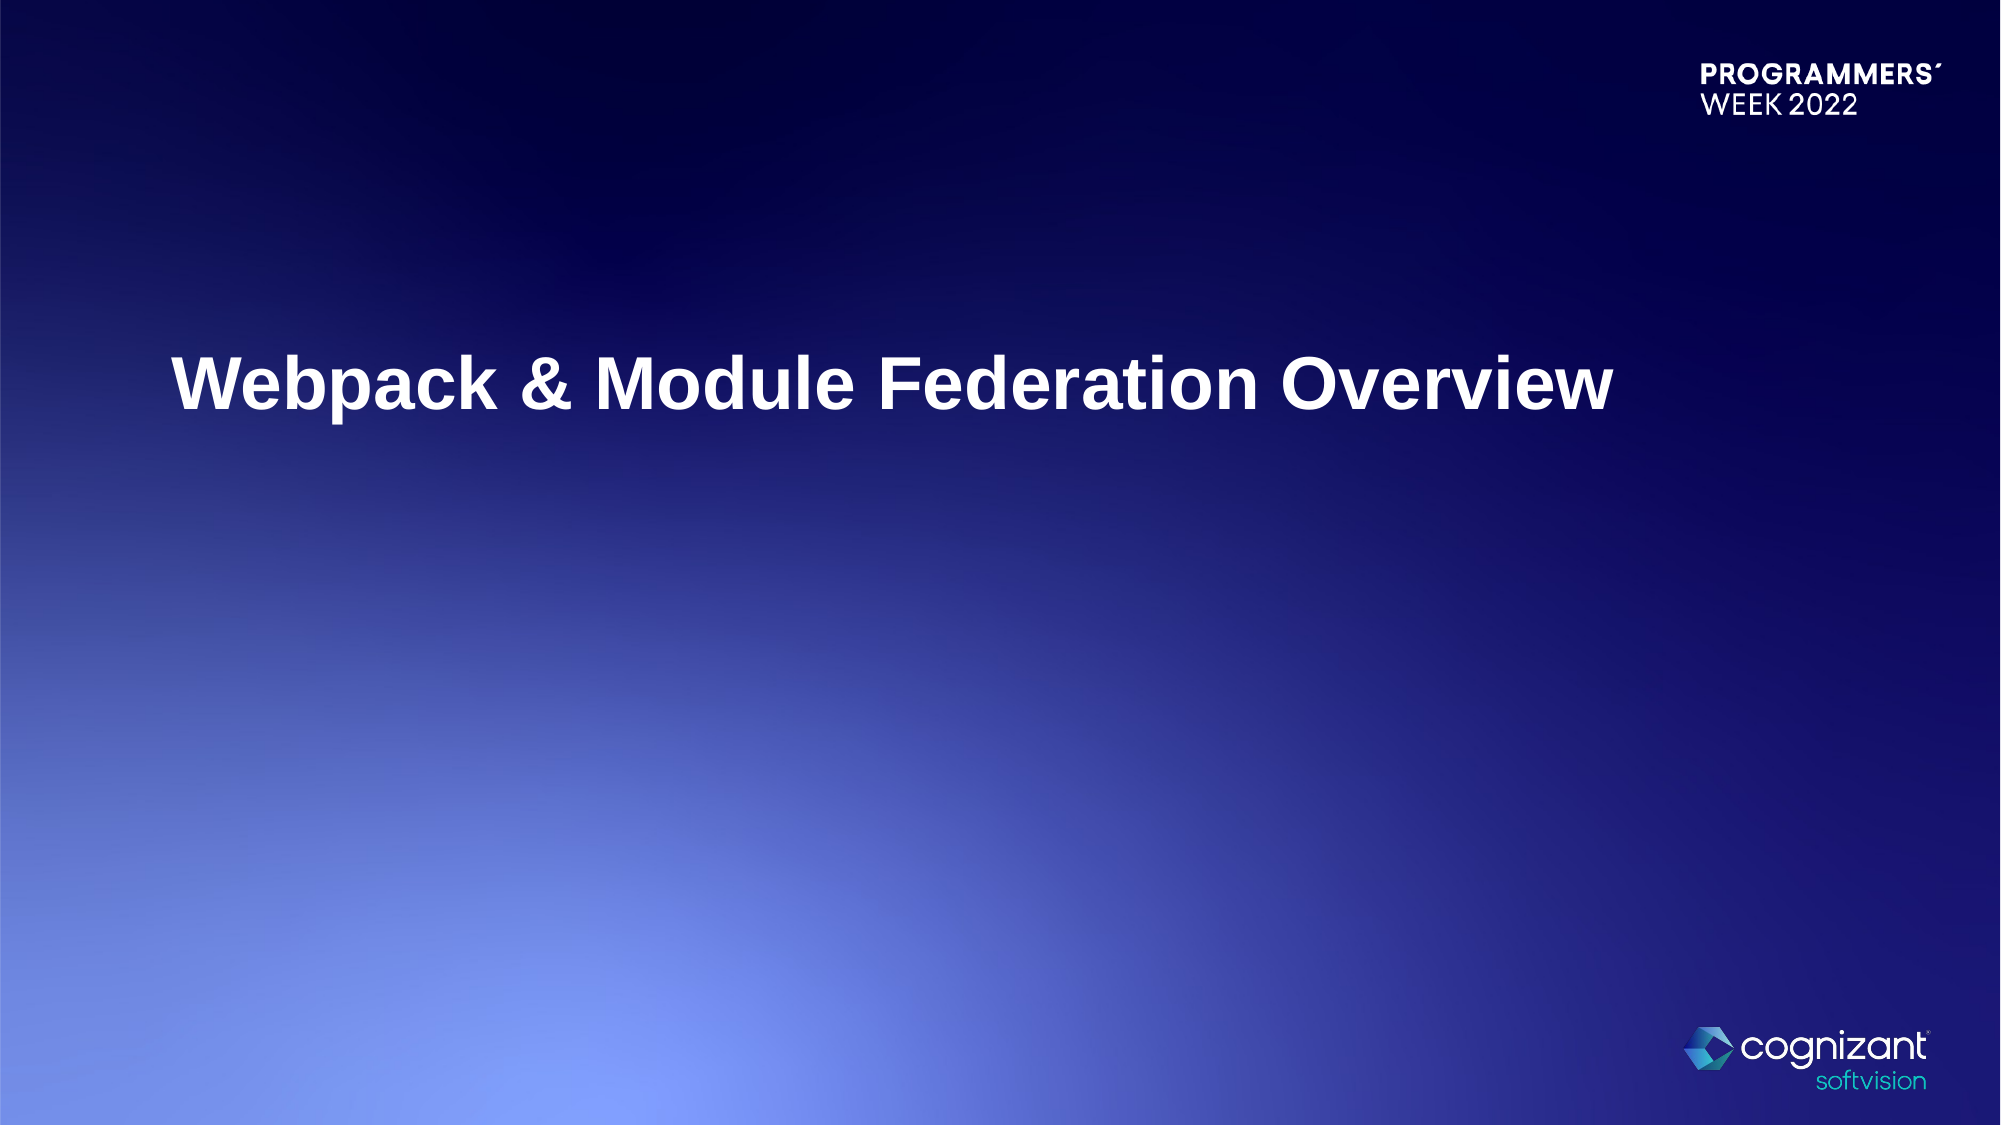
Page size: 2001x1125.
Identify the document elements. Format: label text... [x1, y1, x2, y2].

picture [1, 0, 2001, 1125]
title Webpack & Module Federation Overview [171, 285, 1710, 474]
